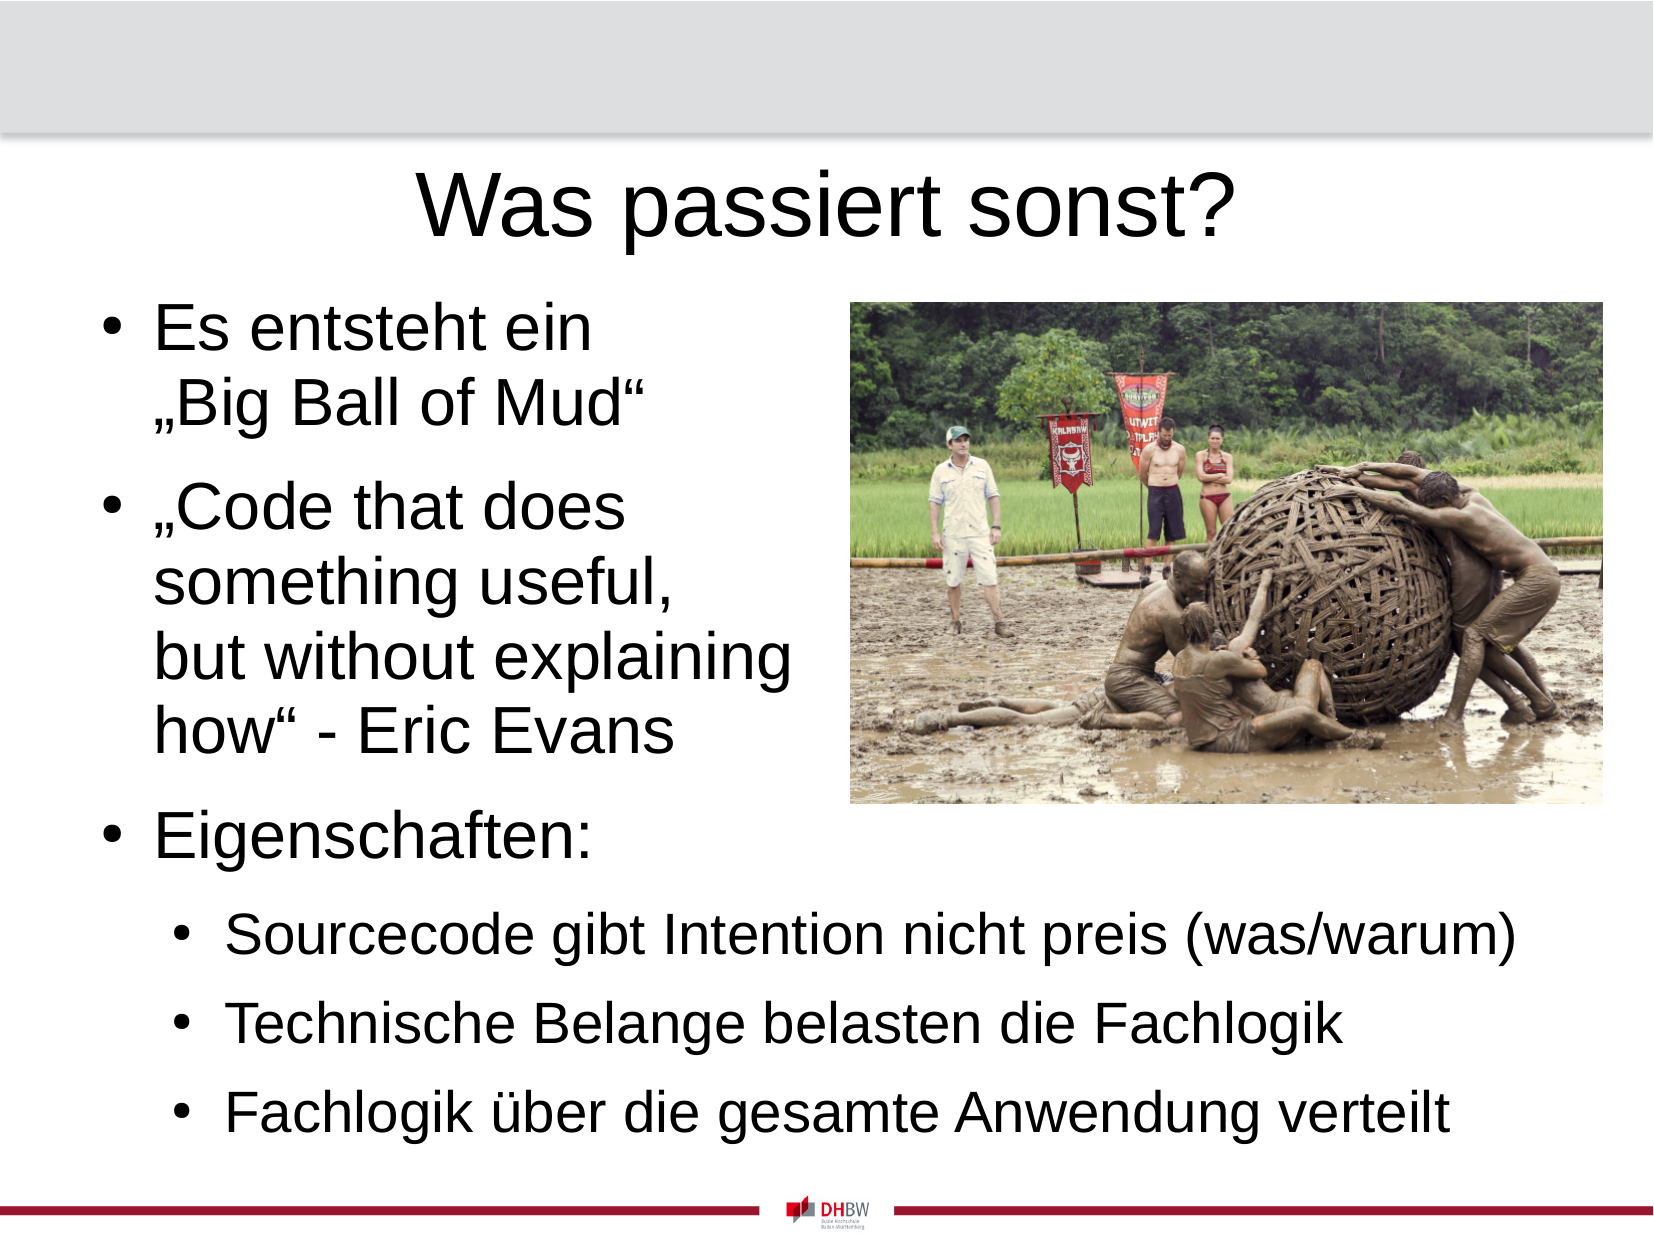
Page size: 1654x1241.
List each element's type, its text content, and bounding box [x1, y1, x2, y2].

picture [0, 1, 1654, 1237]
list Es entsteht ein „Big Ball of Mud“ „Code that does something useful, but without explaining how“ - Eric Evans Eigenschaften: Sourcecode gibt Intention nicht preis (was/warum) Technische Belange belasten die Fachlogik Fachlogik über die gesamte Anwendung verteilt [82, 290, 1571, 1145]
title Was passiert sonst? [82, 147, 1571, 257]
